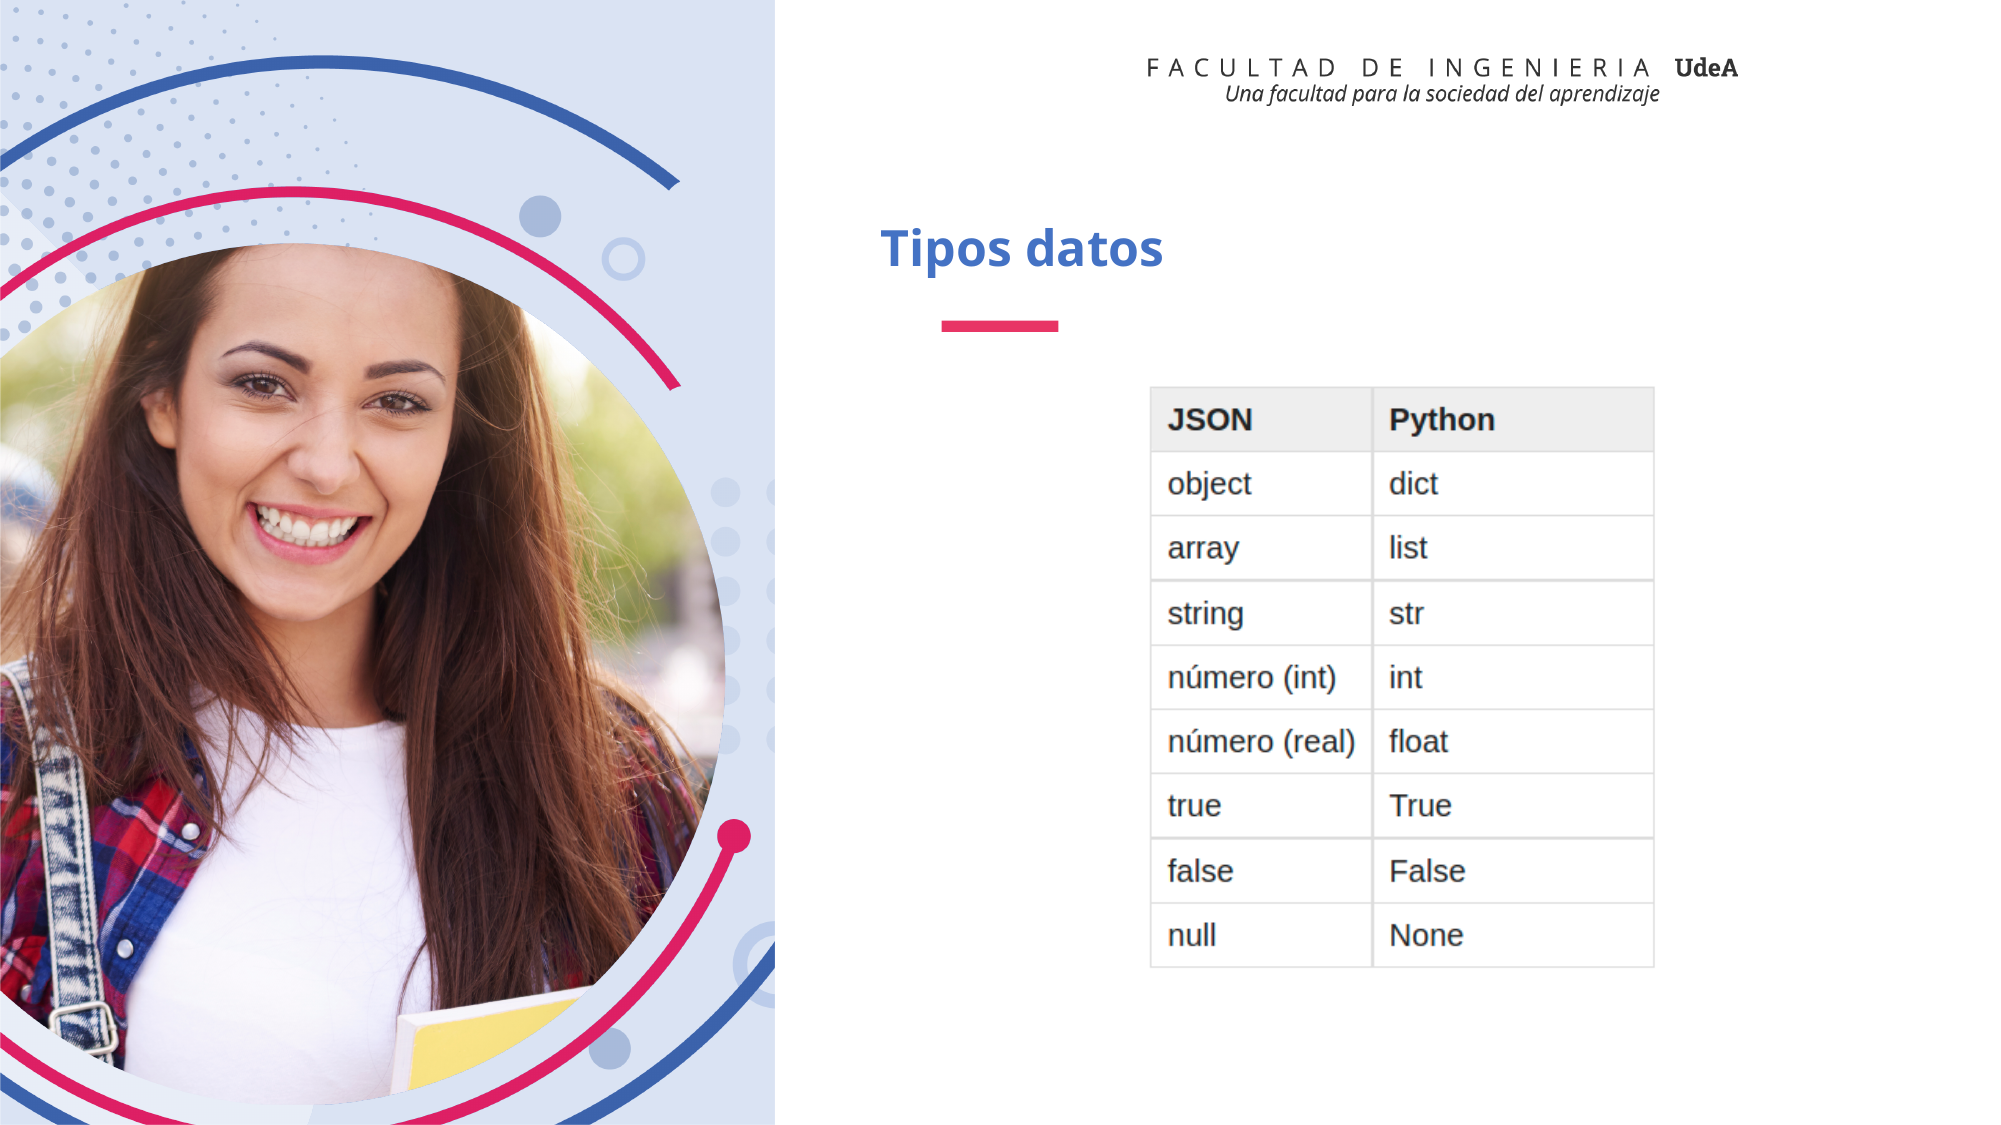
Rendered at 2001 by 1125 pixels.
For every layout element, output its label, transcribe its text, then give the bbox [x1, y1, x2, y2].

picture [0, 0, 775, 1125]
picture [1148, 57, 1738, 106]
picture [1133, 365, 1666, 991]
text_box Tipos datos [865, 195, 1762, 306]
